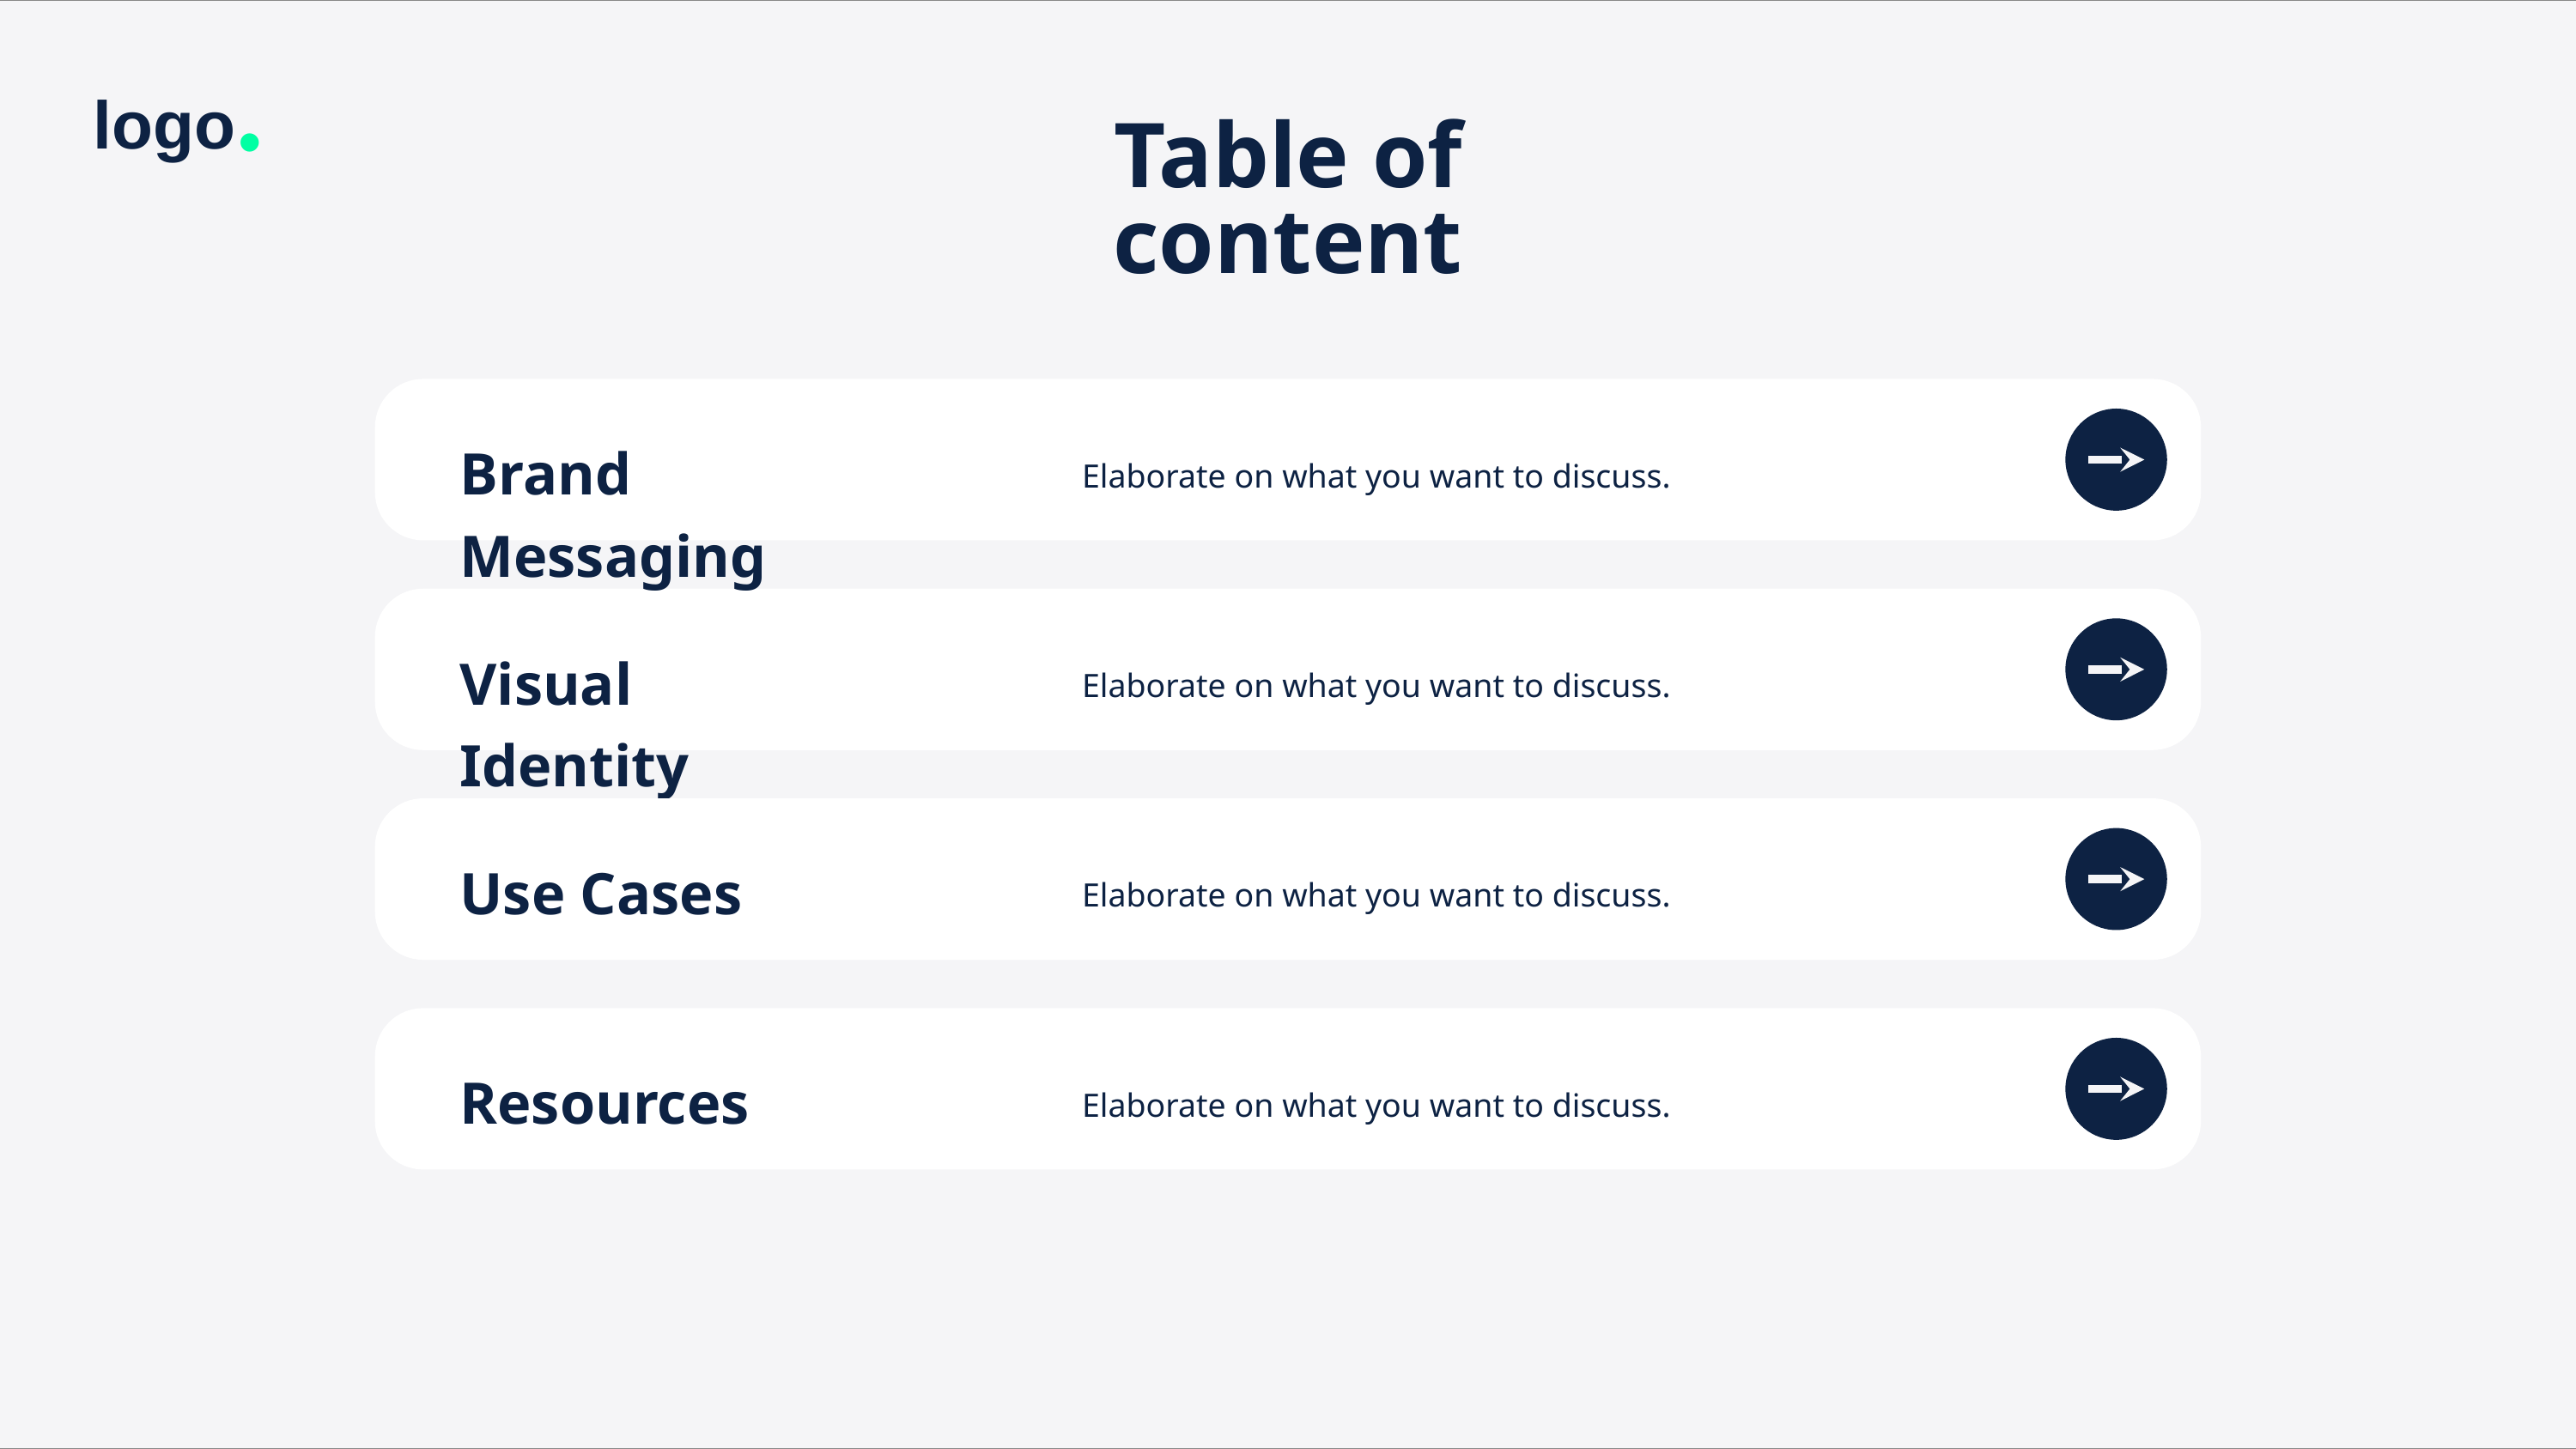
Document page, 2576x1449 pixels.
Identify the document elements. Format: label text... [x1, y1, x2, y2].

text_box logo [165, 118, 180, 142]
text_box Brand Messaging [650, 552, 663, 571]
text_box Elaborate on what you want to discuss. [1082, 440, 1690, 494]
text_box • [238, 81, 253, 179]
text_box Elaborate on what you want to discuss. [1082, 859, 1690, 914]
text_box Elaborate on what you want to discuss. [1082, 649, 1690, 704]
text_box Brand Messaging [459, 424, 950, 589]
text_box Use Cases [459, 843, 883, 926]
text_box Table of content [928, 119, 1648, 291]
text_box [374, 379, 2202, 541]
text_box [374, 588, 2202, 750]
text_box [374, 1008, 2202, 1170]
text_box [374, 798, 2202, 961]
text_box Resources [459, 1052, 759, 1136]
text_box Brand Messaging [741, 552, 754, 571]
text_box logo [94, 65, 248, 163]
text_box Table of content [1233, 148, 1251, 177]
text_box Visual Identity [459, 634, 864, 798]
text_box Elaborate on what you want to discuss. [1082, 1069, 1690, 1124]
